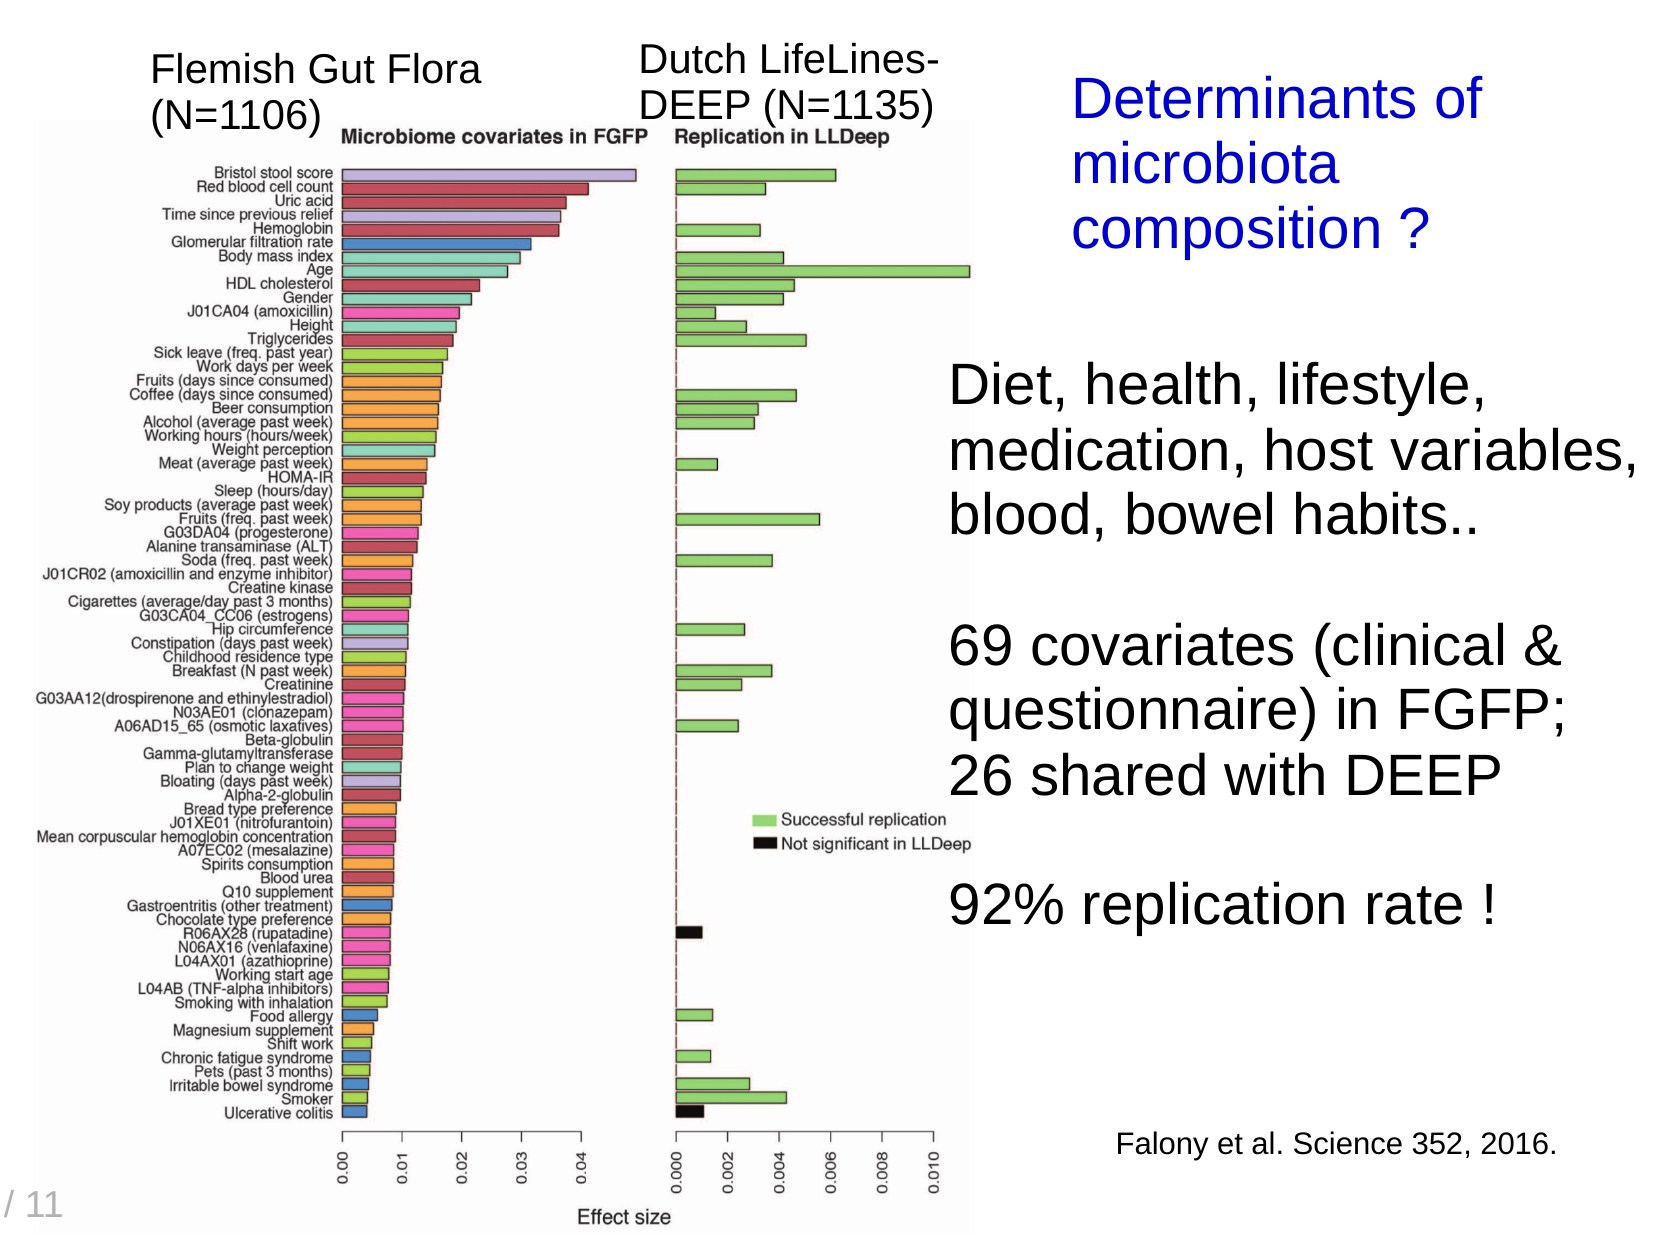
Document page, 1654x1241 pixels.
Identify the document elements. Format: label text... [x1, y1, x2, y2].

text_box Dutch LifeLines-DEEP (N=1135) [552, 28, 987, 146]
picture [16, 101, 994, 1234]
text_box Falony et al. Science 352, 2016. [1067, 1126, 1571, 1182]
title Diet, health, lifestyle, medication, host variables, blood, bowel habits.. 69 covariates (clinical & questionnaire) in FGFP; 26 shared with DEEP 92% replication rate ! [949, 270, 1647, 1019]
text_box <number> / 11 [0, 1175, 211, 1233]
text_box Determinants of microbiota composition ? [1071, 65, 1535, 261]
text_box Flemish Gut Flora (N=1106) [64, 38, 508, 165]
